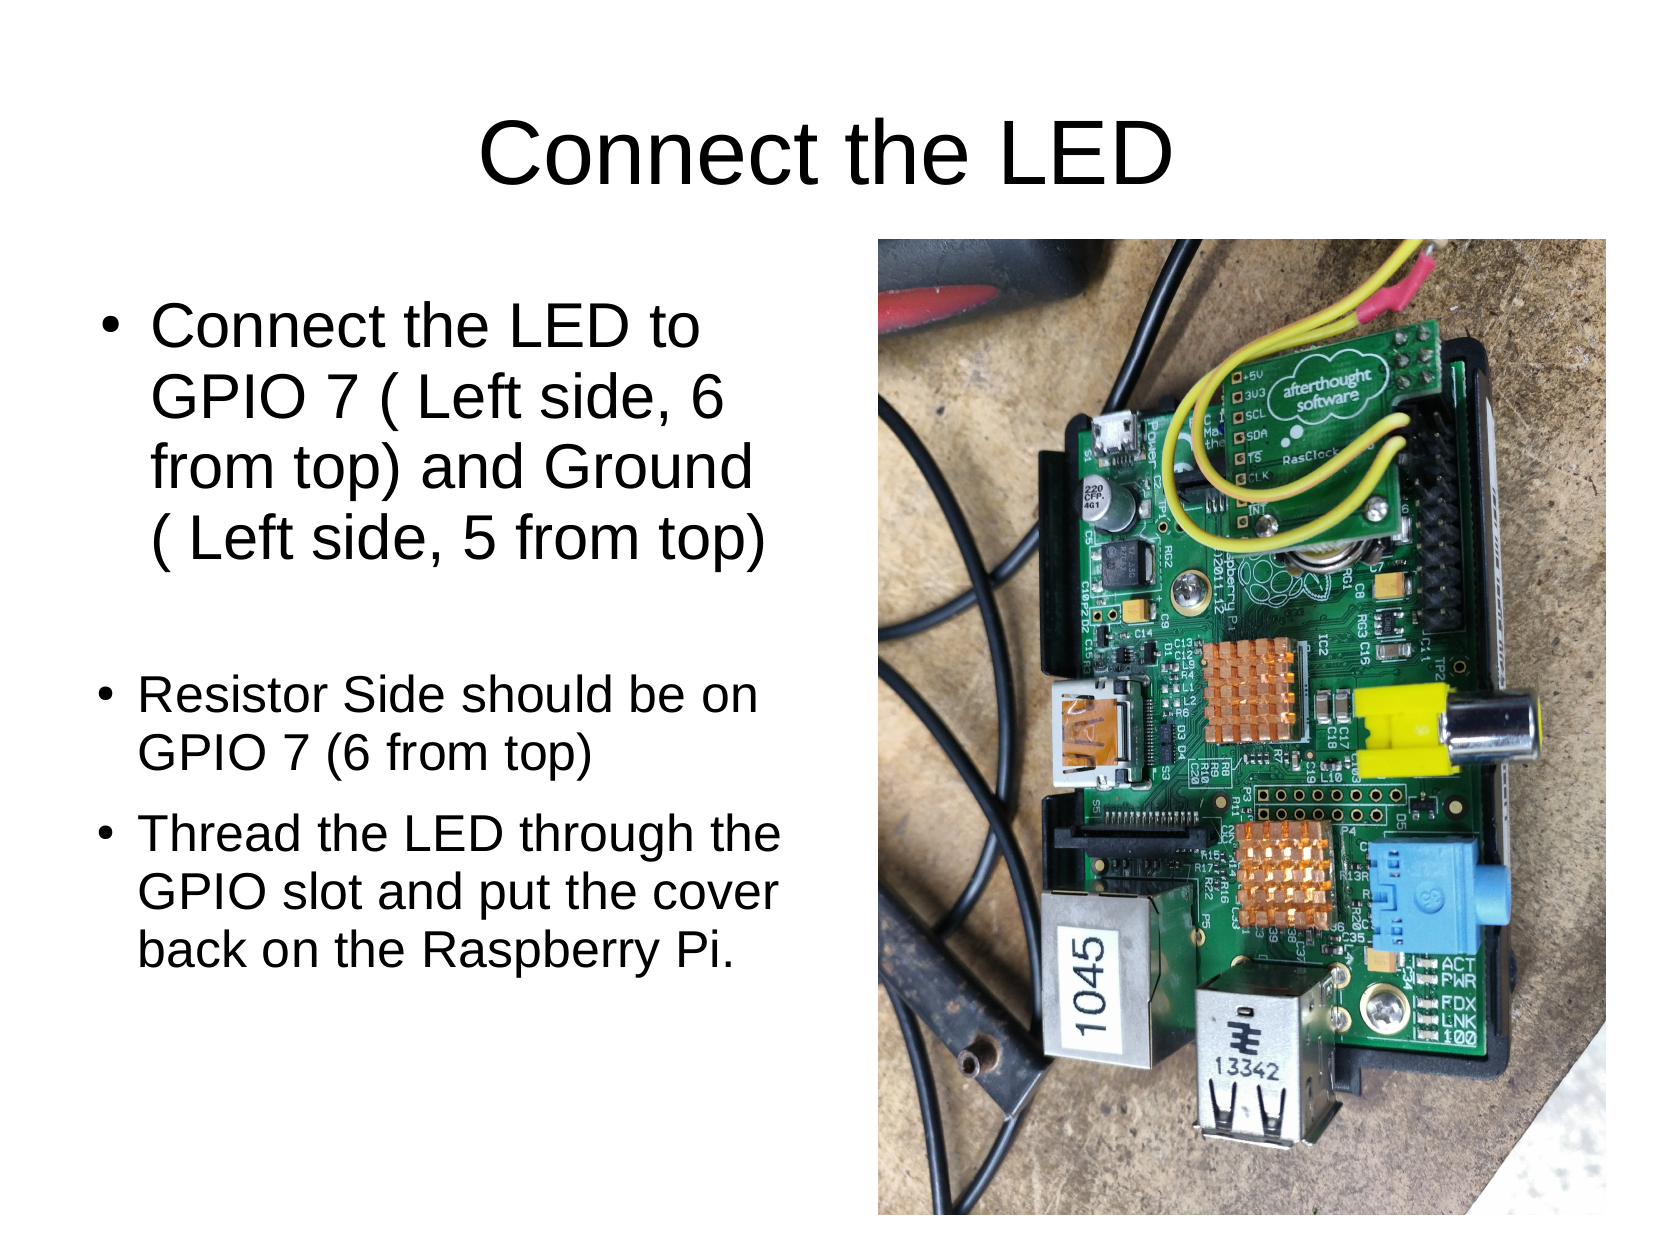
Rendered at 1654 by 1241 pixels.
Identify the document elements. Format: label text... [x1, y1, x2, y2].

title Connect the LED [82, 49, 1571, 257]
list Connect the LED to GPIO 7 ( Left side, 6 from top) and Ground ( Left side, 5 from top) [82, 290, 793, 634]
picture [878, 239, 1606, 1216]
list Resistor Side should be on GPIO 7 (6 from top) Thread the LED through the GPIO slot and put the cover back on the Raspberry Pi. [82, 665, 793, 1009]
